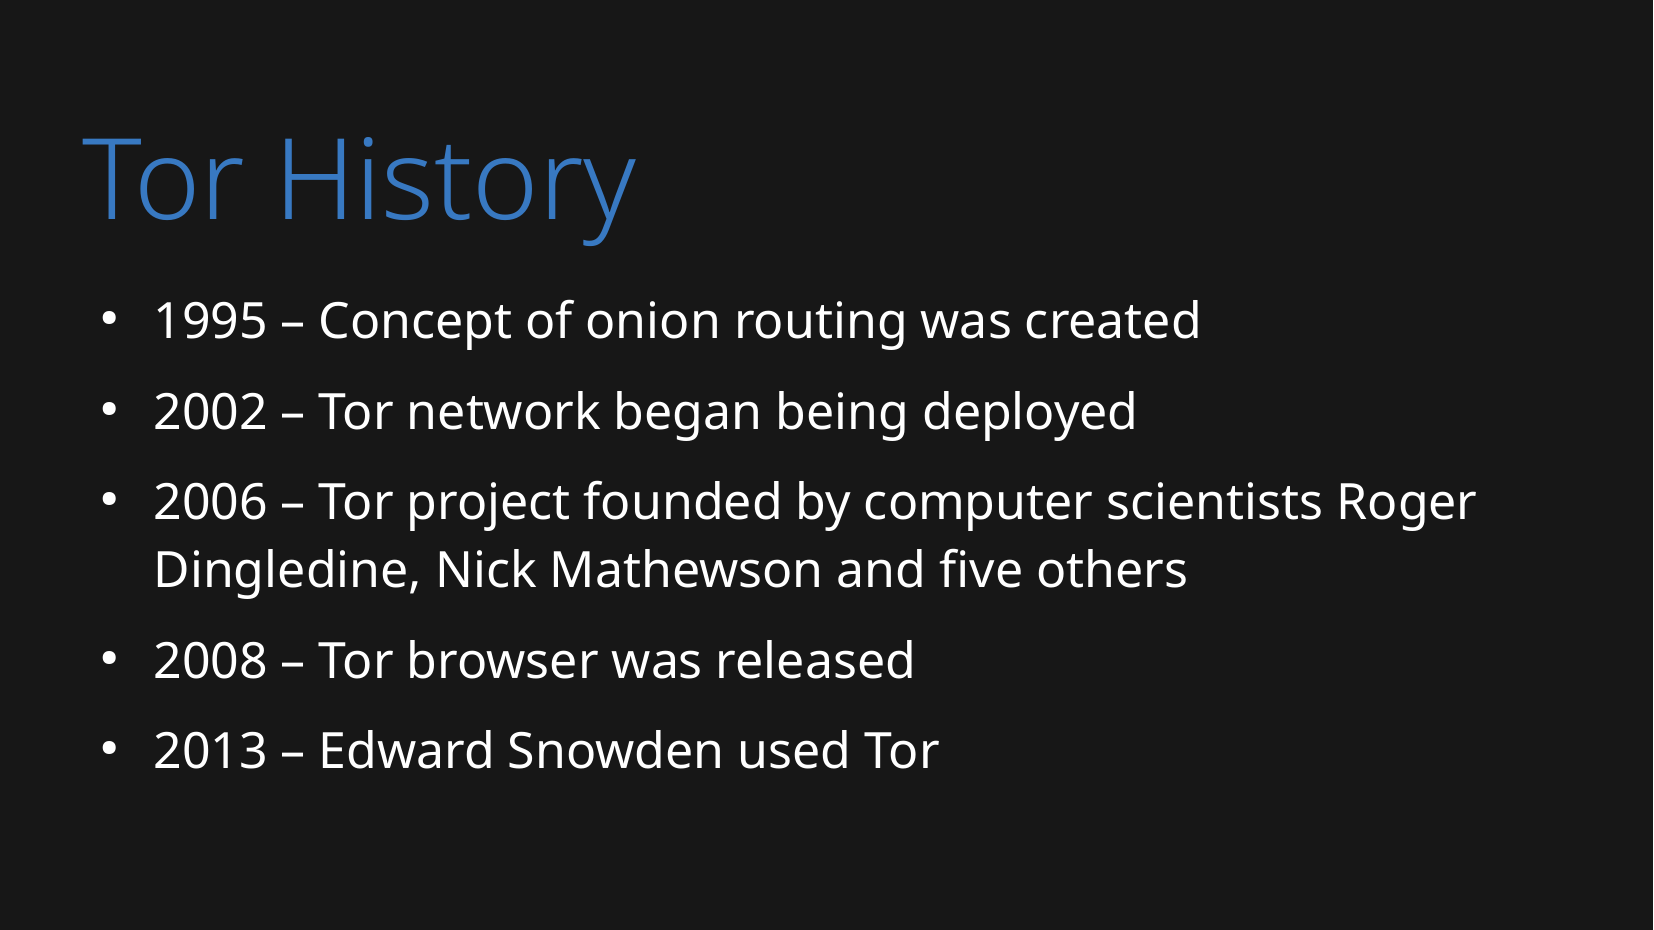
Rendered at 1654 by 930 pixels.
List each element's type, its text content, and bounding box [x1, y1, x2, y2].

list 1995 – Concept of onion routing was created 2002 – Tor network began being deployed 2006 – Tor project founded by computer scientists Roger Dingledine, Nick Mathewson and five others 2008 – Tor browser was released 2013 – Edward Snowden used Tor [82, 285, 1571, 795]
title Tor History [82, 60, 1653, 253]
